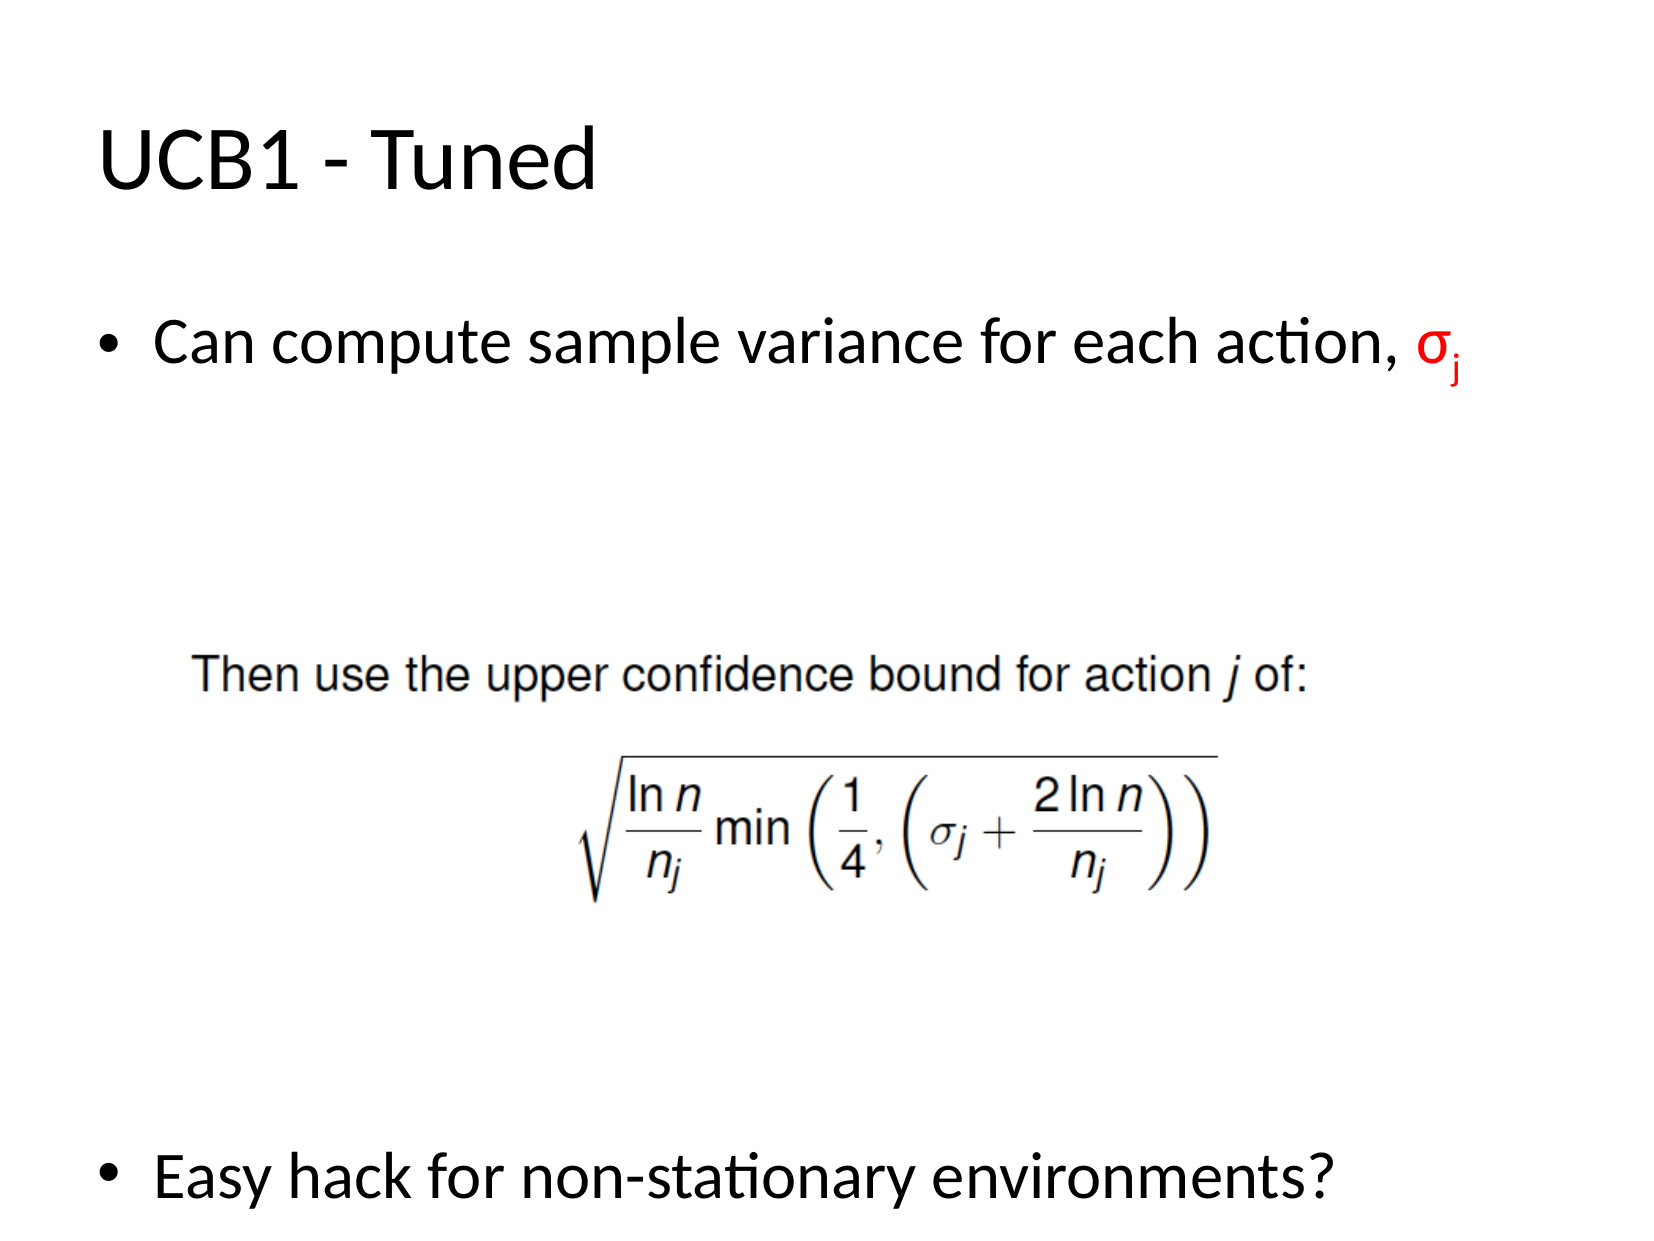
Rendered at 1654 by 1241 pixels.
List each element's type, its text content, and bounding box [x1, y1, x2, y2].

picture [181, 641, 1316, 941]
title UCB1 - Tuned [82, 49, 1571, 257]
list Can compute sample variance for each action, σj Easy hack for non-stationary environments? [82, 289, 1571, 1108]
